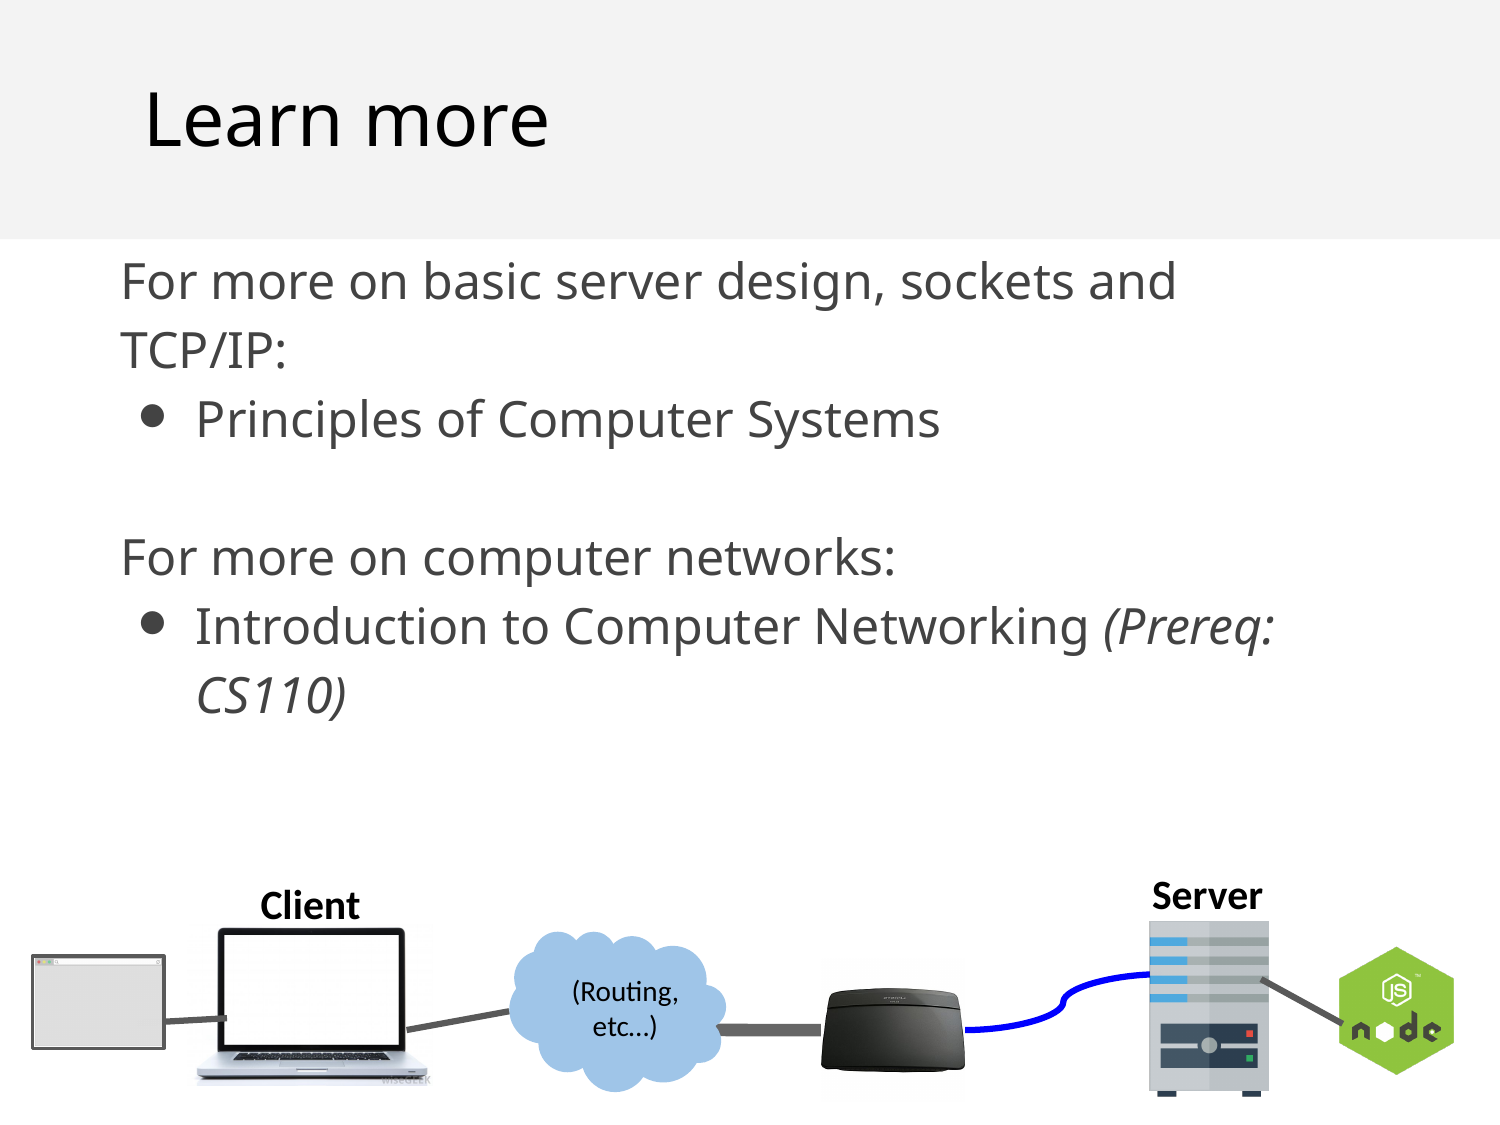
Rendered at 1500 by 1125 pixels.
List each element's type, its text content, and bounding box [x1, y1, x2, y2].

picture [34, 957, 163, 1047]
text_box Server [1085, 836, 1331, 950]
text_box (Routing, etc…) [509, 931, 727, 1093]
text_box Client [188, 846, 434, 959]
title Learn more [128, 56, 1372, 183]
picture [1330, 945, 1462, 1077]
list For more on basic server design, sockets and TCP/IP: Principles of Computer Systems For more on computer networks: Introduction to Computer Networking (Prereq: CS110) [105, 225, 1372, 761]
picture [1114, 950, 1302, 1105]
picture [187, 924, 433, 1086]
picture [821, 958, 965, 1102]
